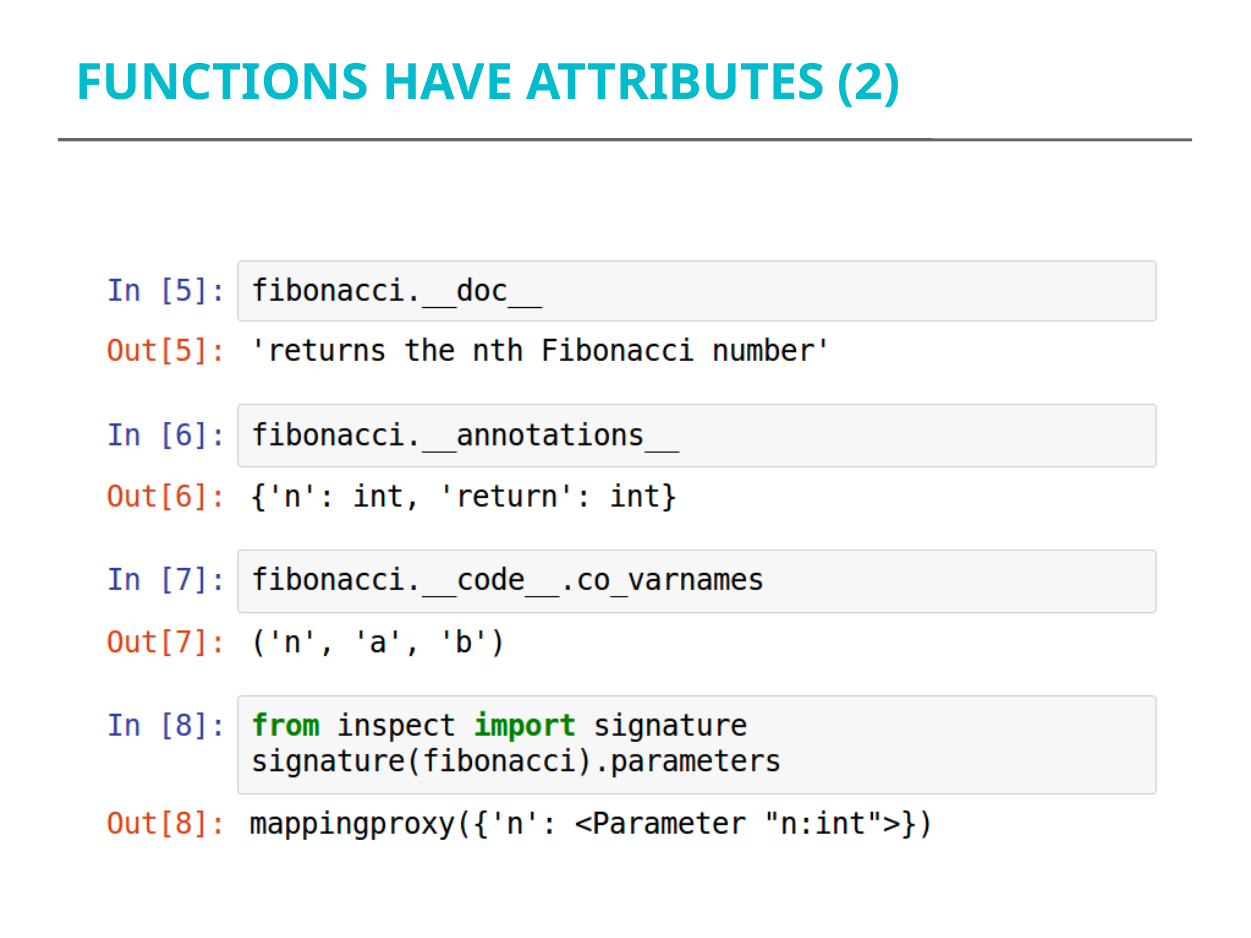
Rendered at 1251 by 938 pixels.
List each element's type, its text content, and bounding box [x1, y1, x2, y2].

picture [76, 247, 1174, 851]
title FUNCTIONS HAVE ATTRIBUTES (2) [62, 37, 1188, 122]
